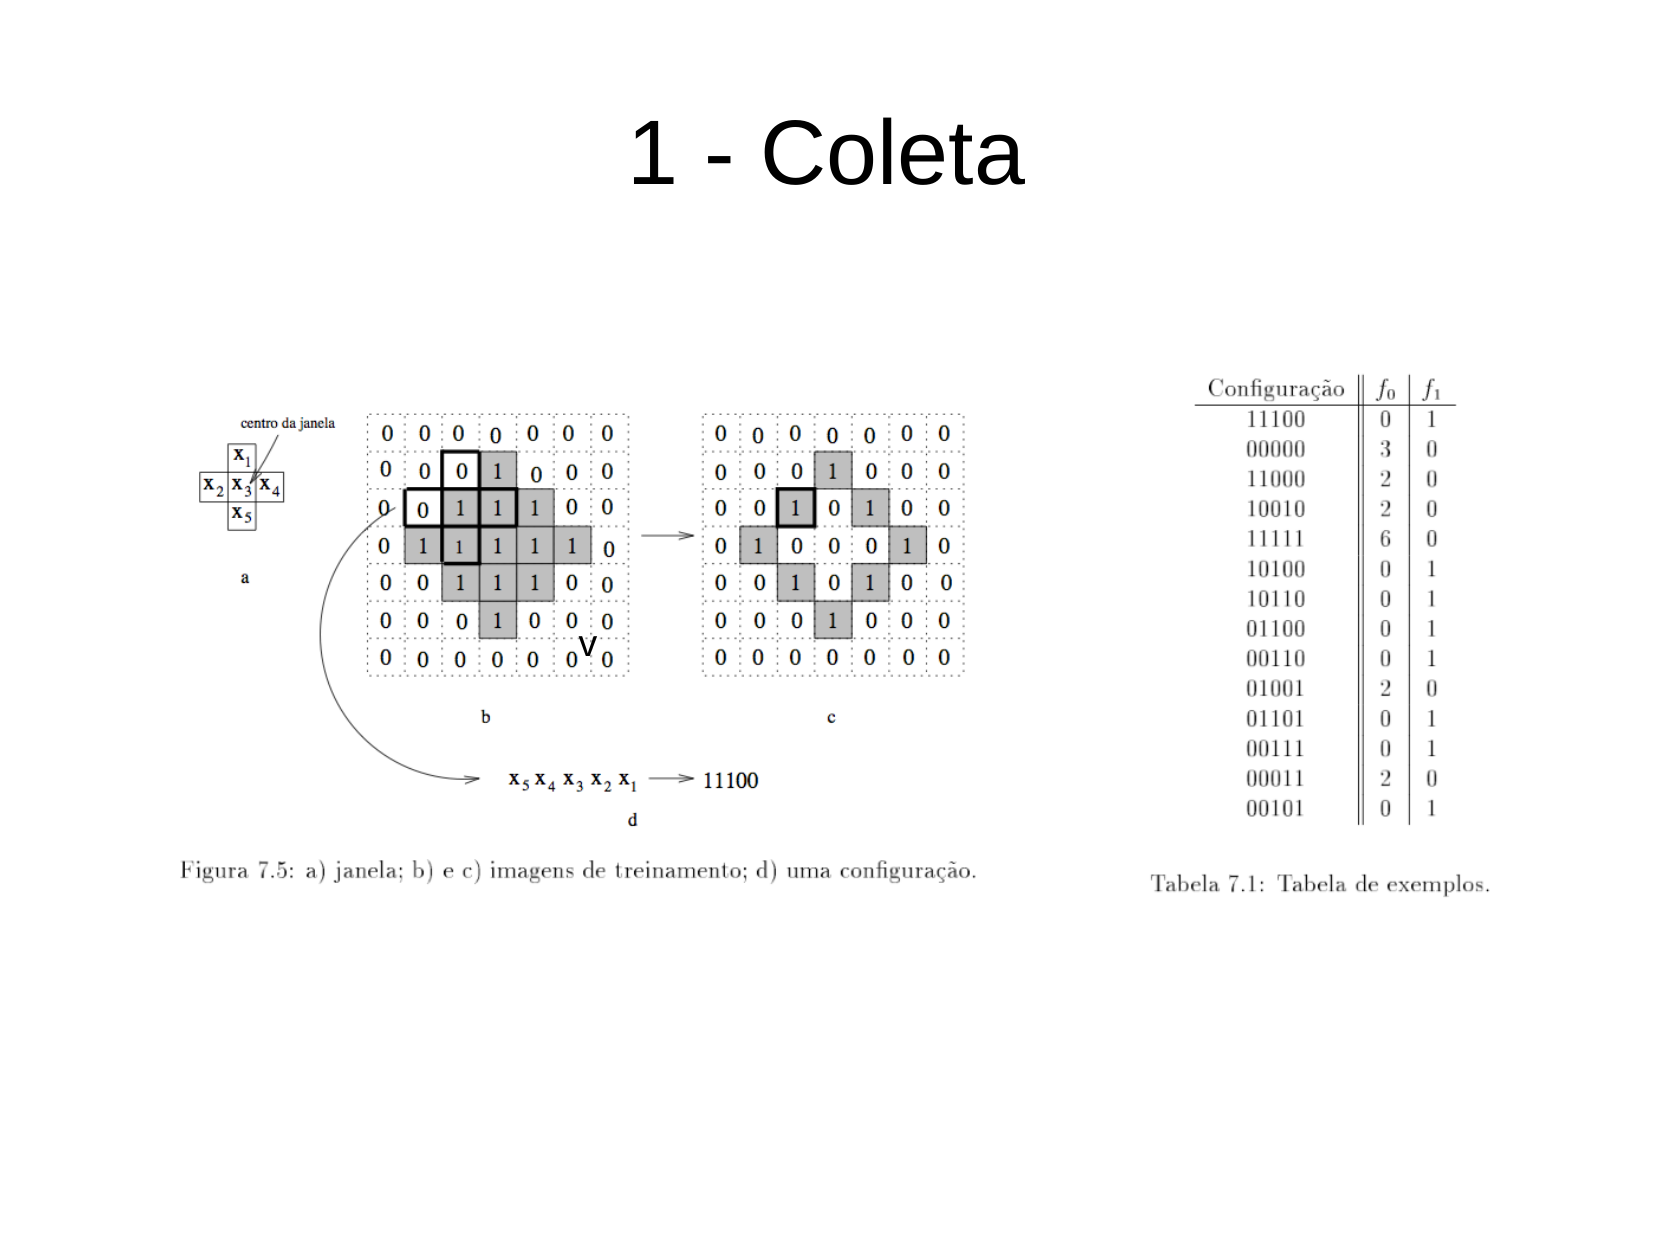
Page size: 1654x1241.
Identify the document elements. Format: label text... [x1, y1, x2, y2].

picture [159, 377, 1017, 909]
title 1 - Coleta [82, 49, 1571, 257]
picture [1086, 336, 1532, 922]
